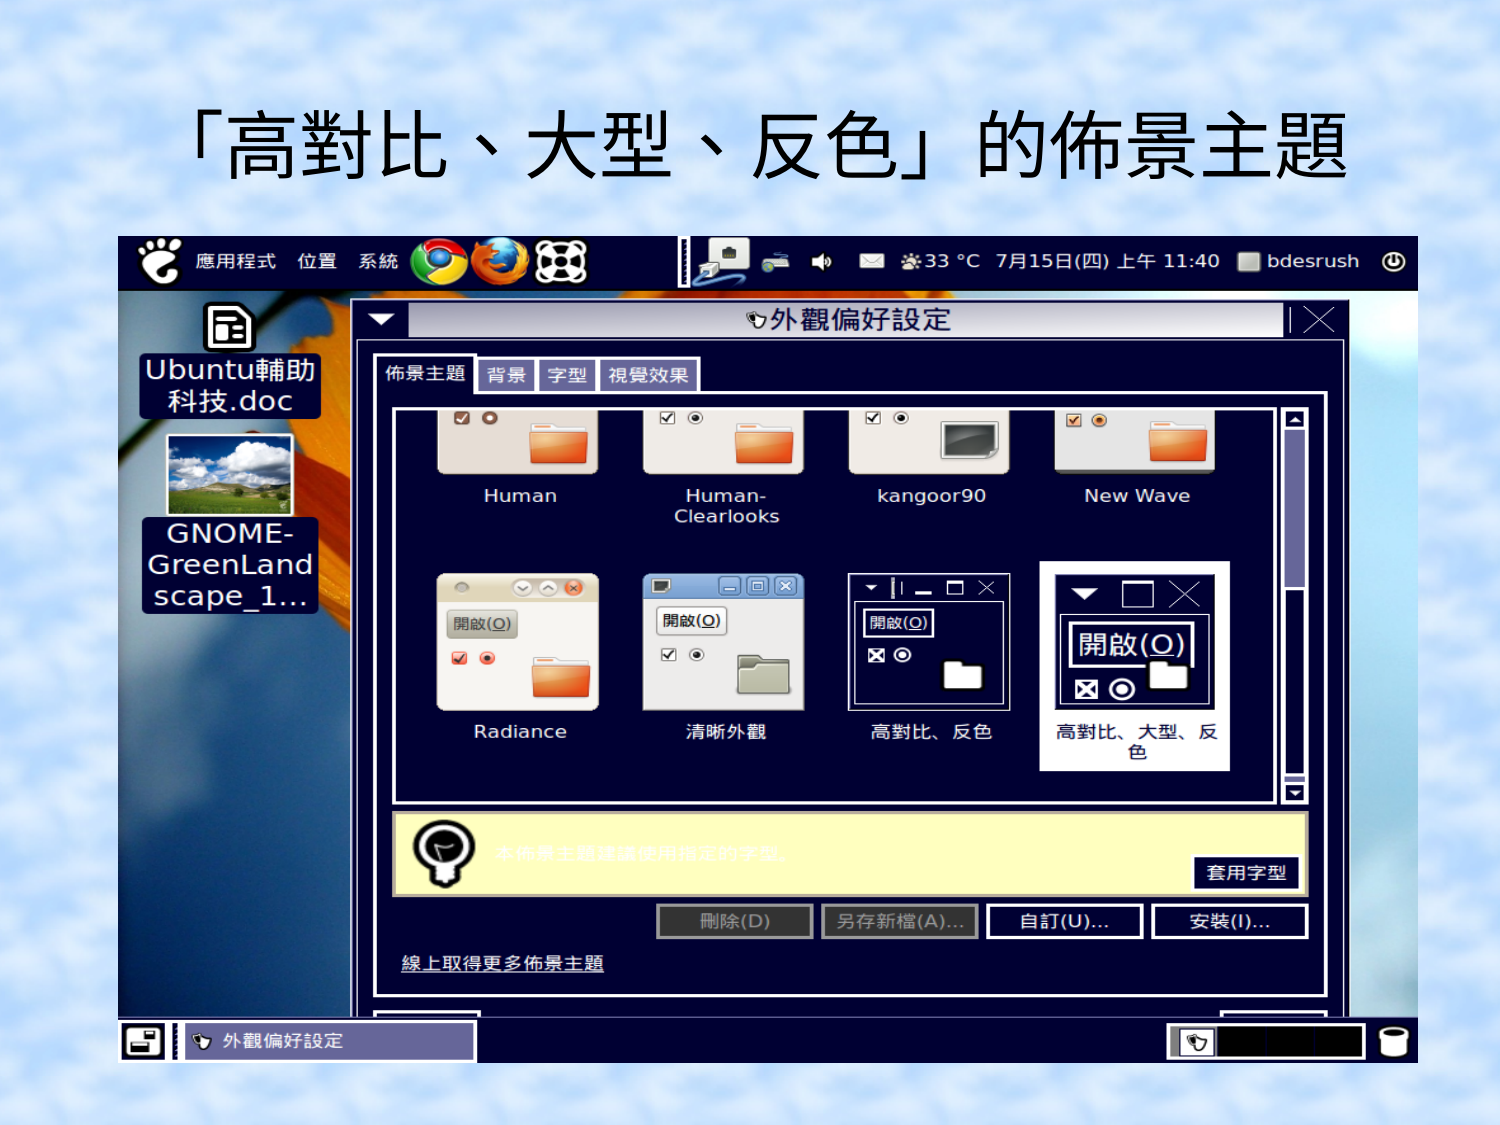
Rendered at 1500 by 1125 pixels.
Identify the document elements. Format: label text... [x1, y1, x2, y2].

picture [0, 0, 1500, 1125]
title 「高對比、大型、反色」的佈景主題 [75, 20, 1425, 266]
